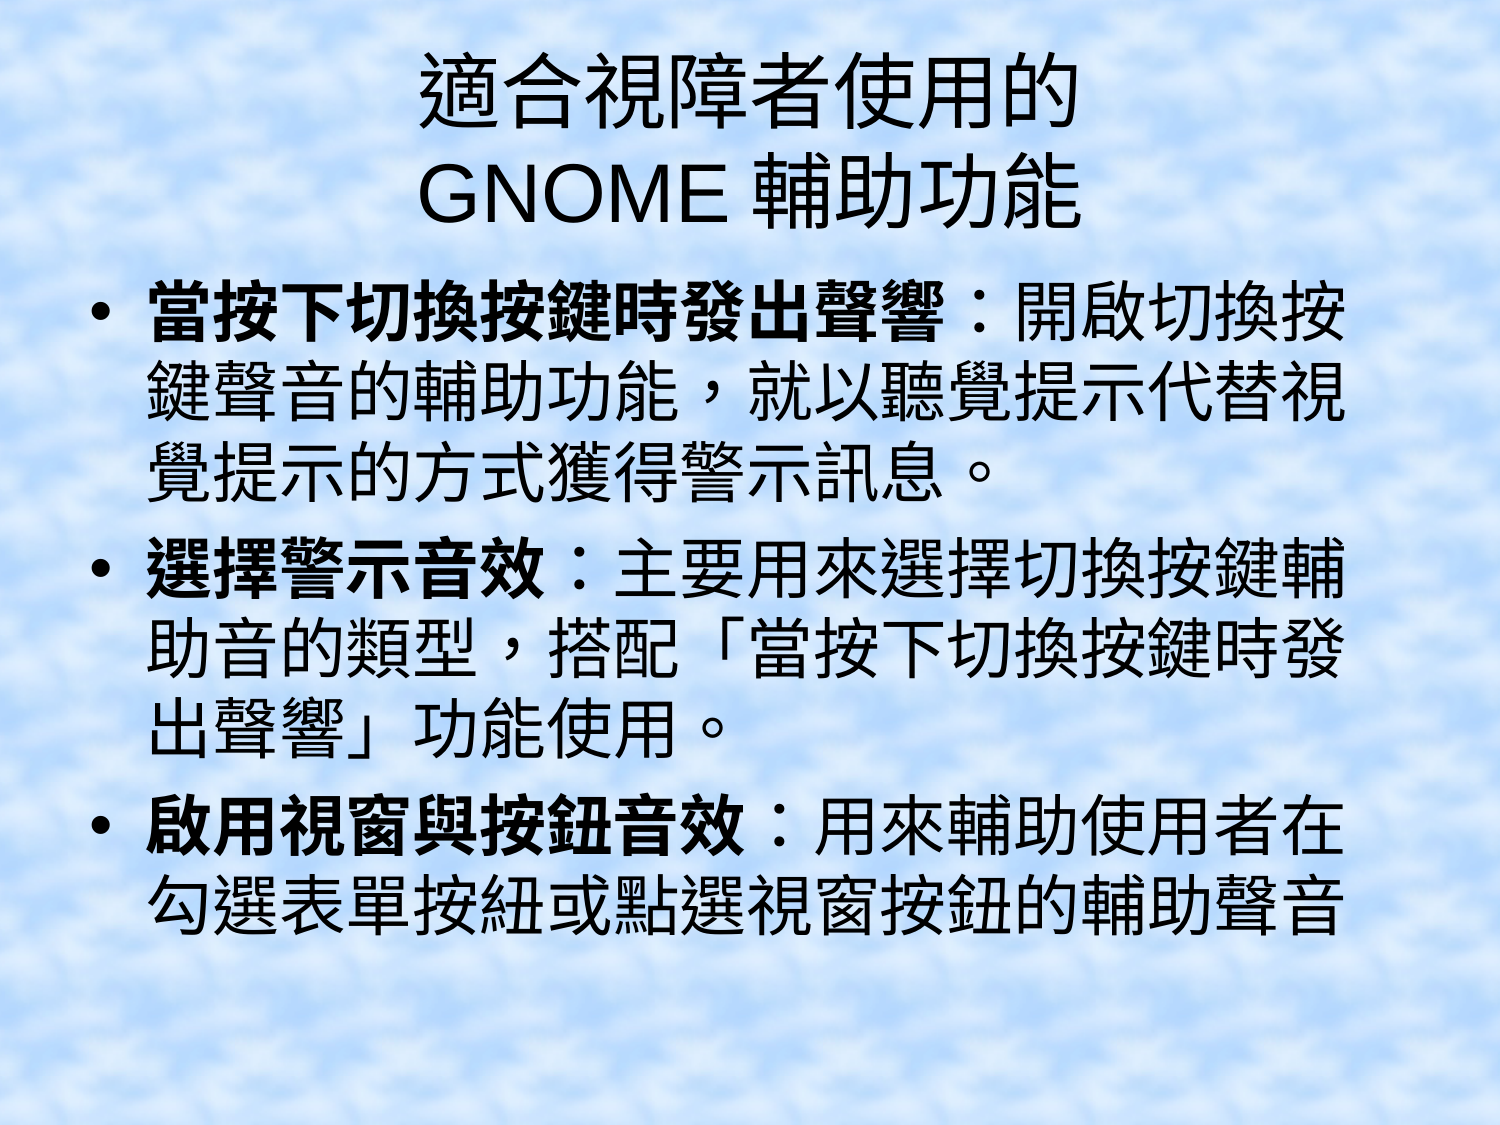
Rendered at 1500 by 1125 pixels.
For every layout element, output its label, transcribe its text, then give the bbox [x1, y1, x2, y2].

title 適合視障者使用的 GNOME輔助功能 [75, 20, 1426, 257]
picture [0, 0, 1500, 1125]
list 當按下切換按鍵時發出聲響：開啟切換按鍵聲音的輔助功能，就以聽覺提示代替視覺提示的方式獲得警示訊息。 選擇警示音效：主要用來選擇切換按鍵輔助音的類型，搭配「當按下切換按鍵時發出聲響」功能使用。 啟用視窗與按鈕音效：用來輔助使用者在勾選表單按紐或點選視窗按鈕的輔助聲音 [75, 262, 1426, 1021]
